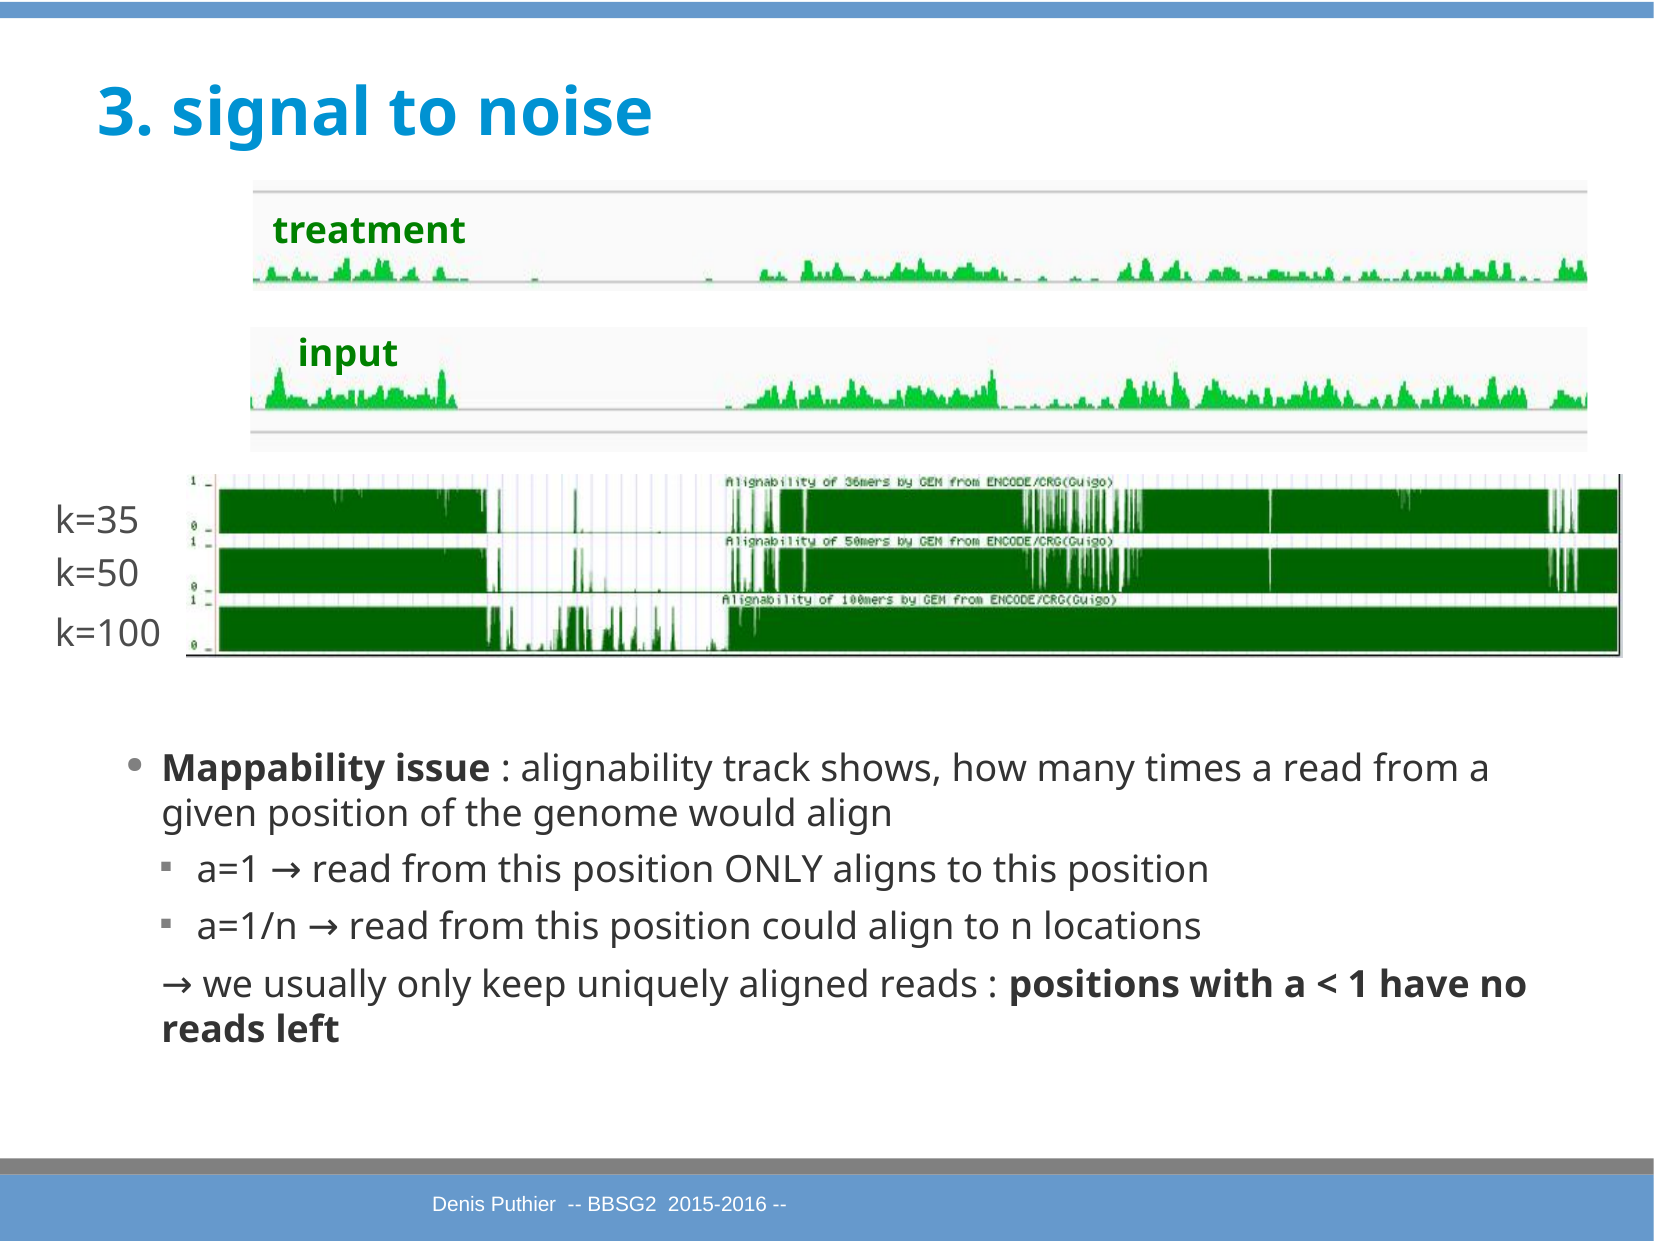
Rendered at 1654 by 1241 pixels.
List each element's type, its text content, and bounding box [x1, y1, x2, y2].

text_box k=50 [40, 539, 155, 598]
picture [252, 180, 1588, 291]
text_box input [282, 318, 414, 385]
picture [250, 327, 1588, 452]
text_box k=35 [40, 486, 155, 539]
text_box k=100 [40, 598, 176, 665]
title 3. signal to noise [82, 61, 1571, 168]
picture [186, 474, 1623, 658]
text_box treatment [257, 196, 482, 263]
list Mappability issue : alignability track shows, how many times a read from a given position of the genome would align a=1 → read from this position ONLY aligns to this position a=1/n → read from this position could align to n locations → we usually only keep uniquely aligned reads : positions with a < 1 have no reads left [111, 736, 1567, 1146]
